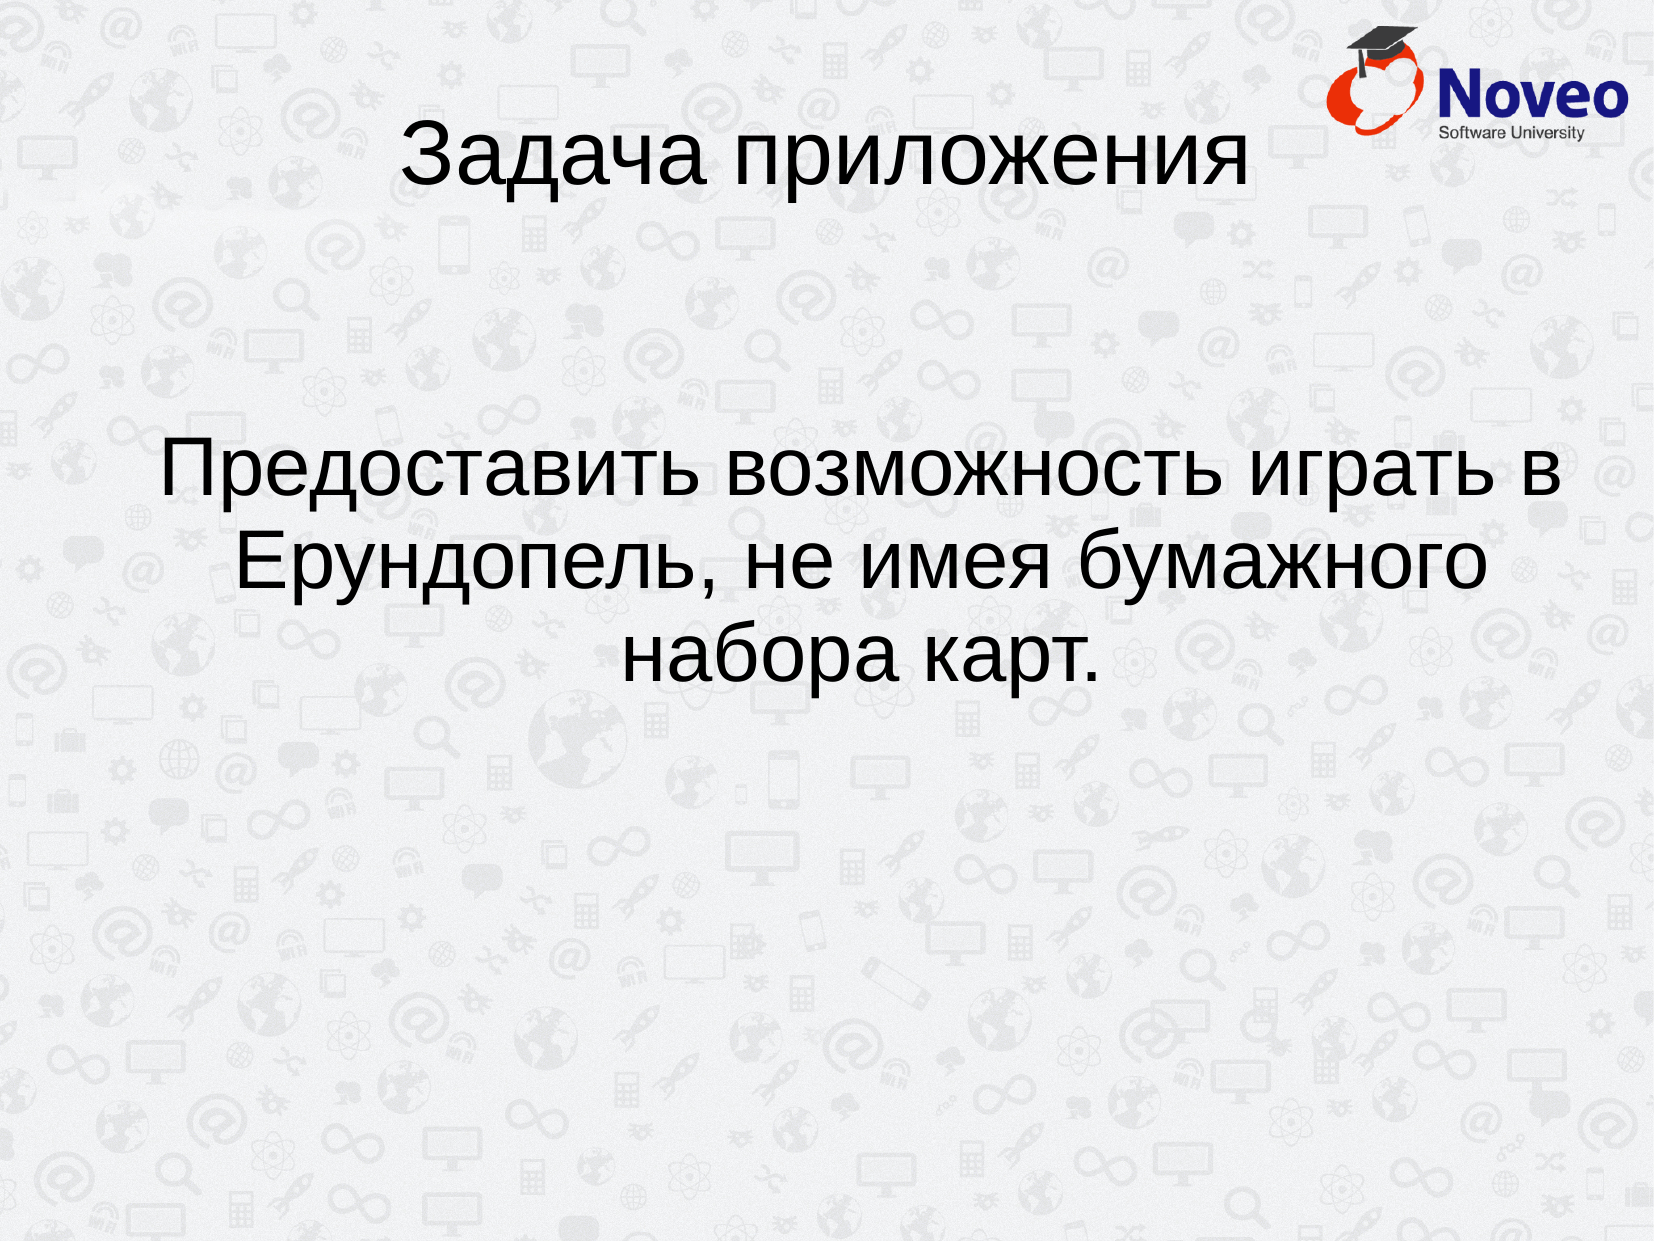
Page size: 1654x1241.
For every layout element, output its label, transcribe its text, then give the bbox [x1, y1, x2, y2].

title Задача приложения [82, 49, 1571, 257]
picture [0, 0, 1654, 1241]
list Предоставить возможность играть в Ерундопель, не имея бумажного набора карт. [82, 420, 1571, 721]
